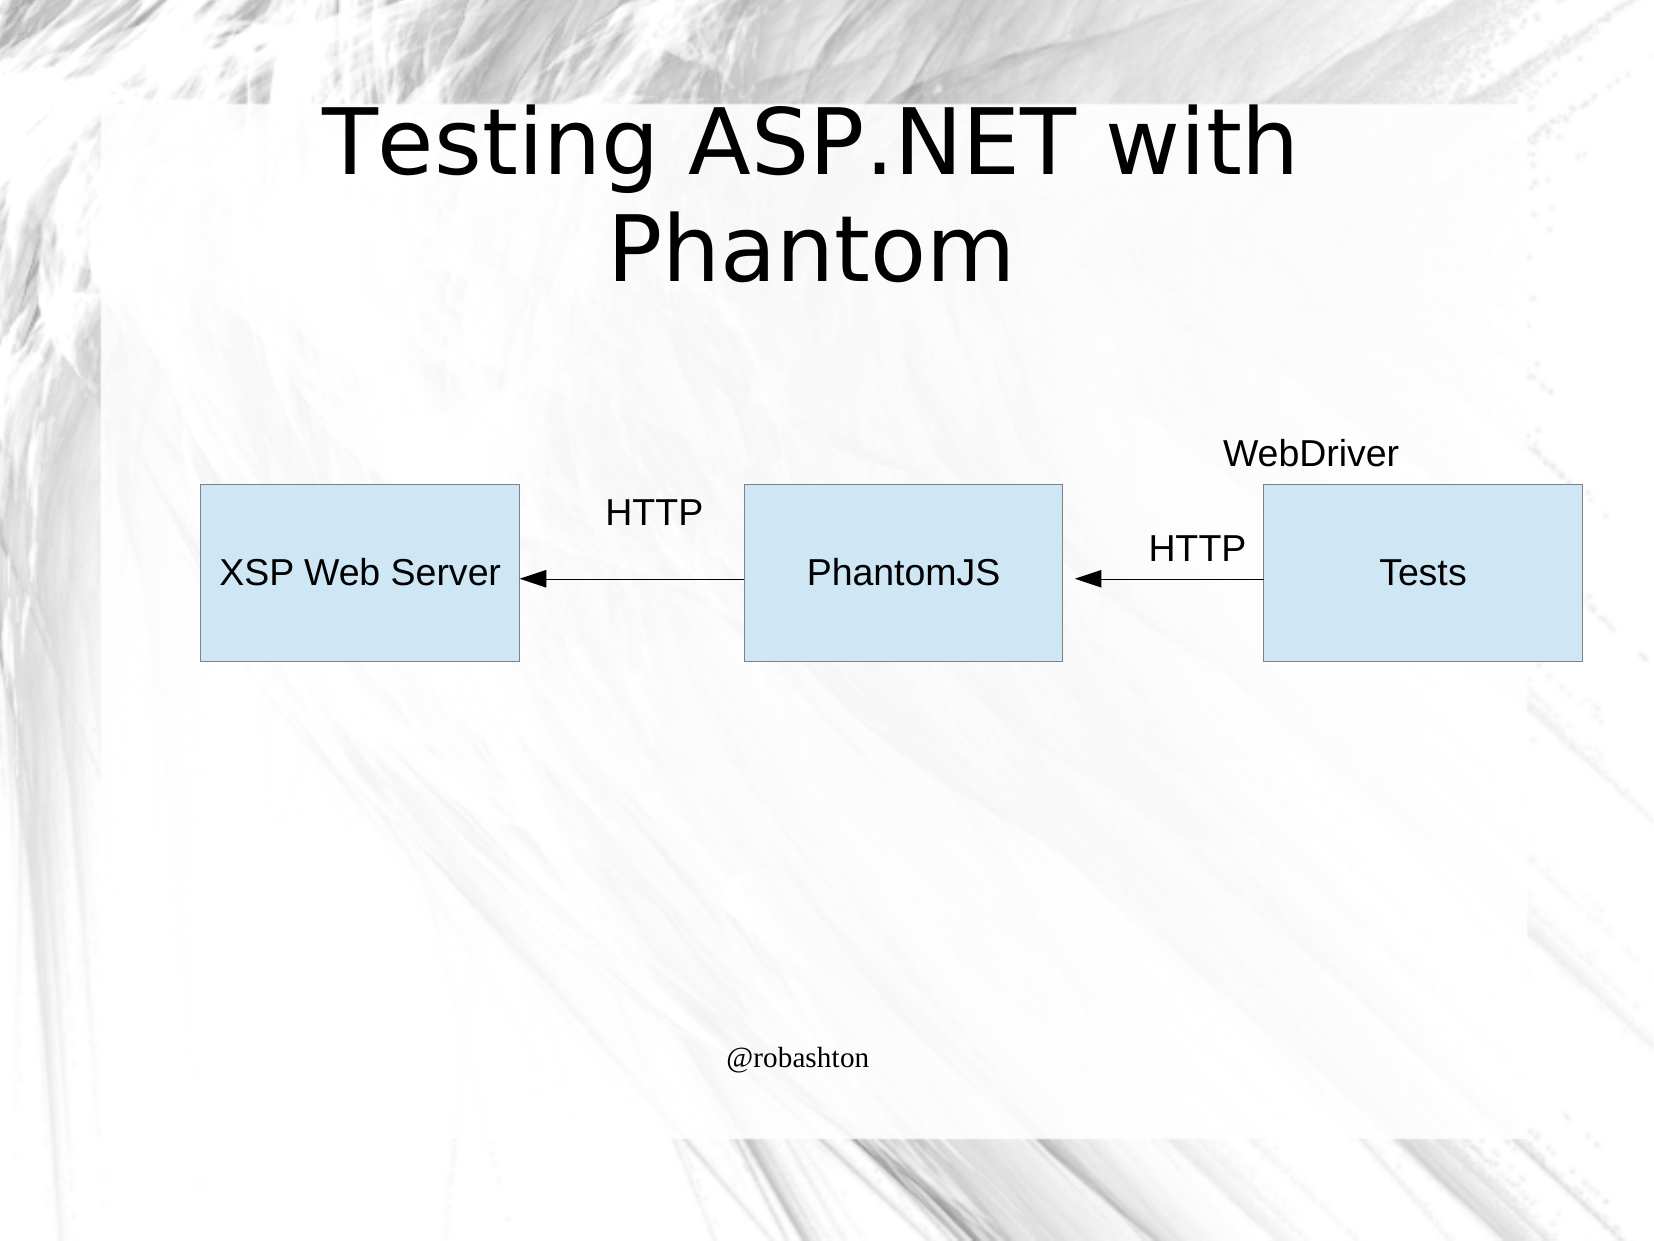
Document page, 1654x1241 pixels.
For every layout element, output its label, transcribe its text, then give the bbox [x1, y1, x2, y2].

text_box Tests [1263, 484, 1583, 662]
picture [0, 0, 1654, 1241]
text_box HTTP [590, 484, 701, 546]
title Testing ASP.NET with Phantom [118, 89, 1506, 304]
text_box PhantomJS [744, 484, 1063, 662]
text_box HTTP [1133, 519, 1244, 582]
text_box WebDriver [1208, 425, 1382, 487]
text_box XSP Web Server [200, 484, 520, 662]
